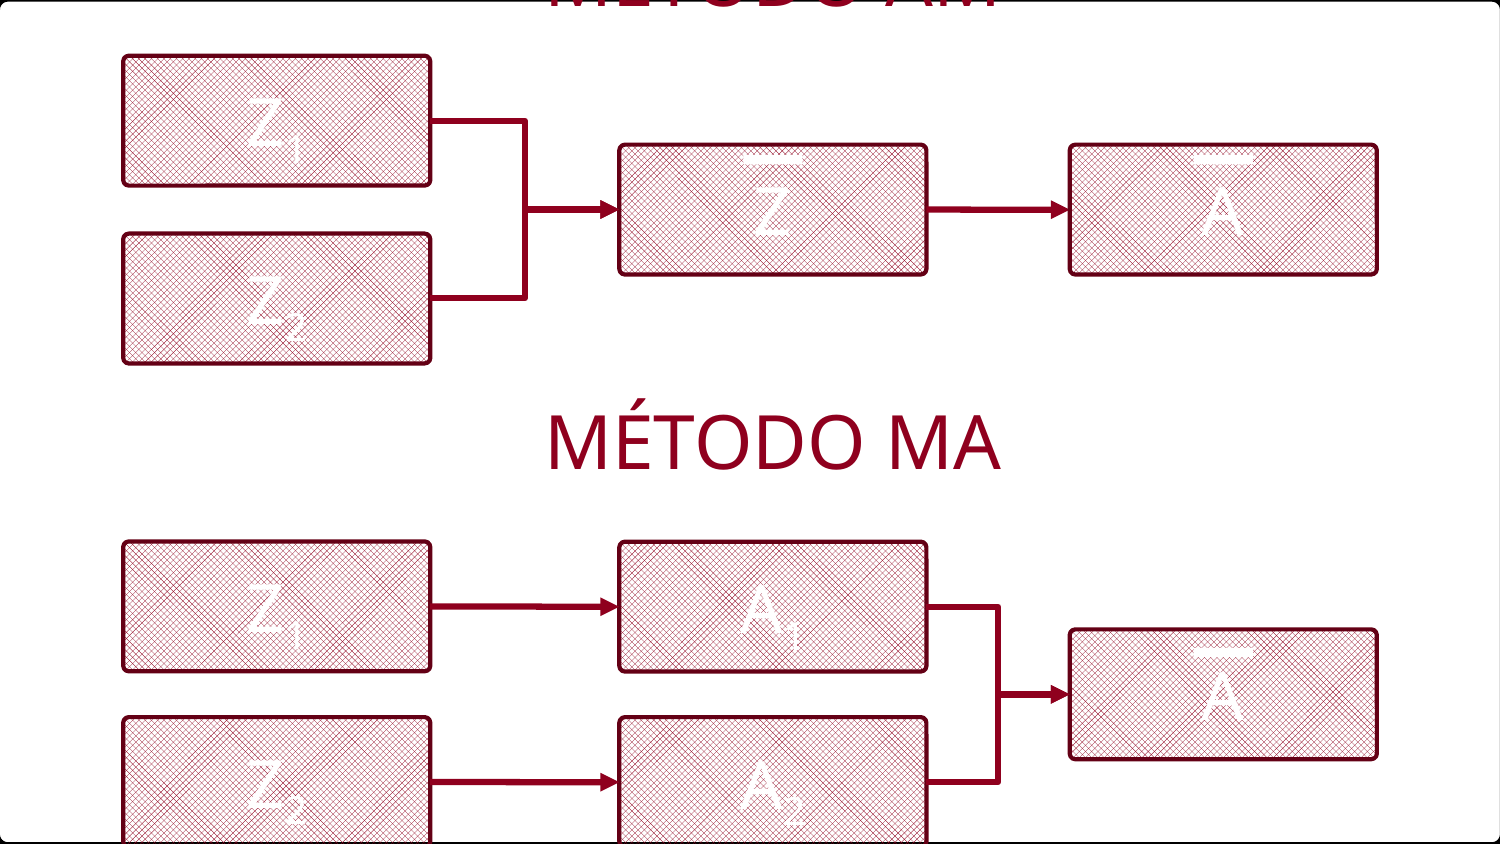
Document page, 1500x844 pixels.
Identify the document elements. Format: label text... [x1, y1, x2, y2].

text_box A [1122, 646, 1324, 742]
text_box [123, 541, 431, 672]
text_box Z1 [176, 72, 378, 179]
text_box [619, 541, 927, 672]
text_box [123, 233, 431, 364]
text_box [1069, 144, 1377, 275]
text_box Método MA [400, 387, 1145, 493]
text_box Z [672, 161, 874, 257]
text_box A2 [672, 735, 874, 841]
text_box Z2 [176, 250, 378, 357]
text_box Z1 [176, 558, 378, 665]
text_box [123, 55, 431, 186]
text_box [123, 717, 431, 844]
text_box [1069, 629, 1377, 760]
text_box A [1122, 161, 1324, 257]
text_box Z2 [176, 734, 378, 841]
text_box [619, 717, 927, 844]
text_box A1 [634, 559, 912, 666]
text_box Método AM [400, 0, 1145, 29]
text_box [619, 144, 927, 275]
